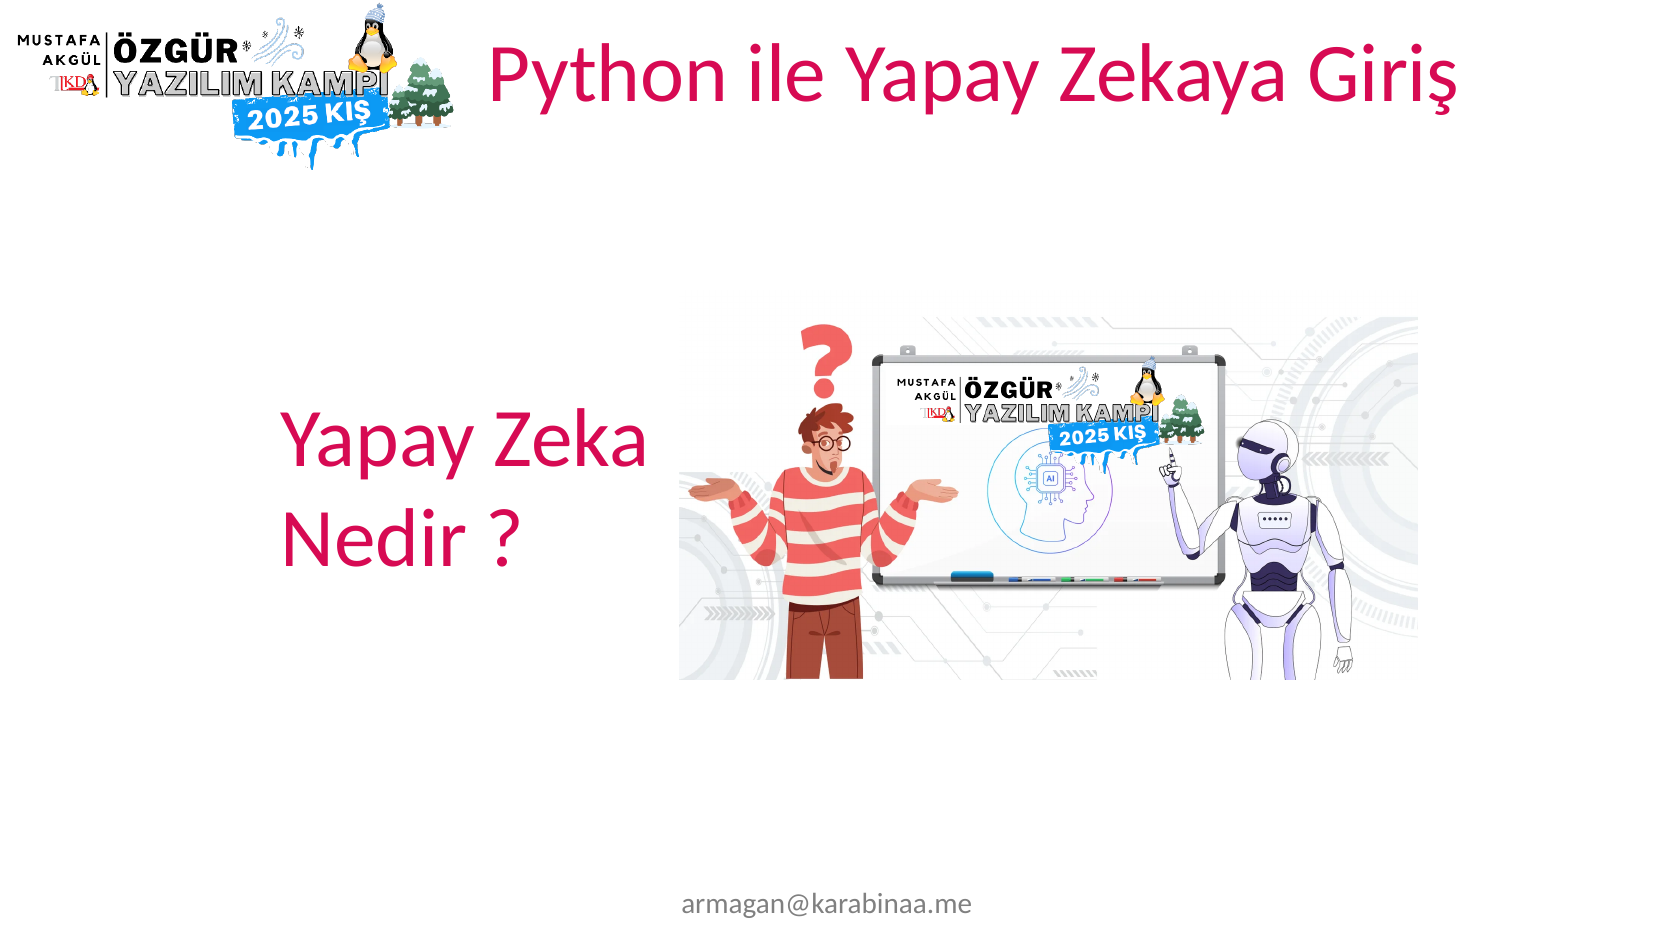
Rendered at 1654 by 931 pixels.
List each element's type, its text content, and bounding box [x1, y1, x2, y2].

text_box Python ile Yapay Zekaya Giriş [472, 10, 1654, 126]
picture [0, 0, 463, 177]
text_box armagan@karabinaa.me [0, 877, 1654, 928]
text_box Yapay Zeka Nedir ? [265, 375, 679, 591]
picture [679, 290, 1418, 680]
